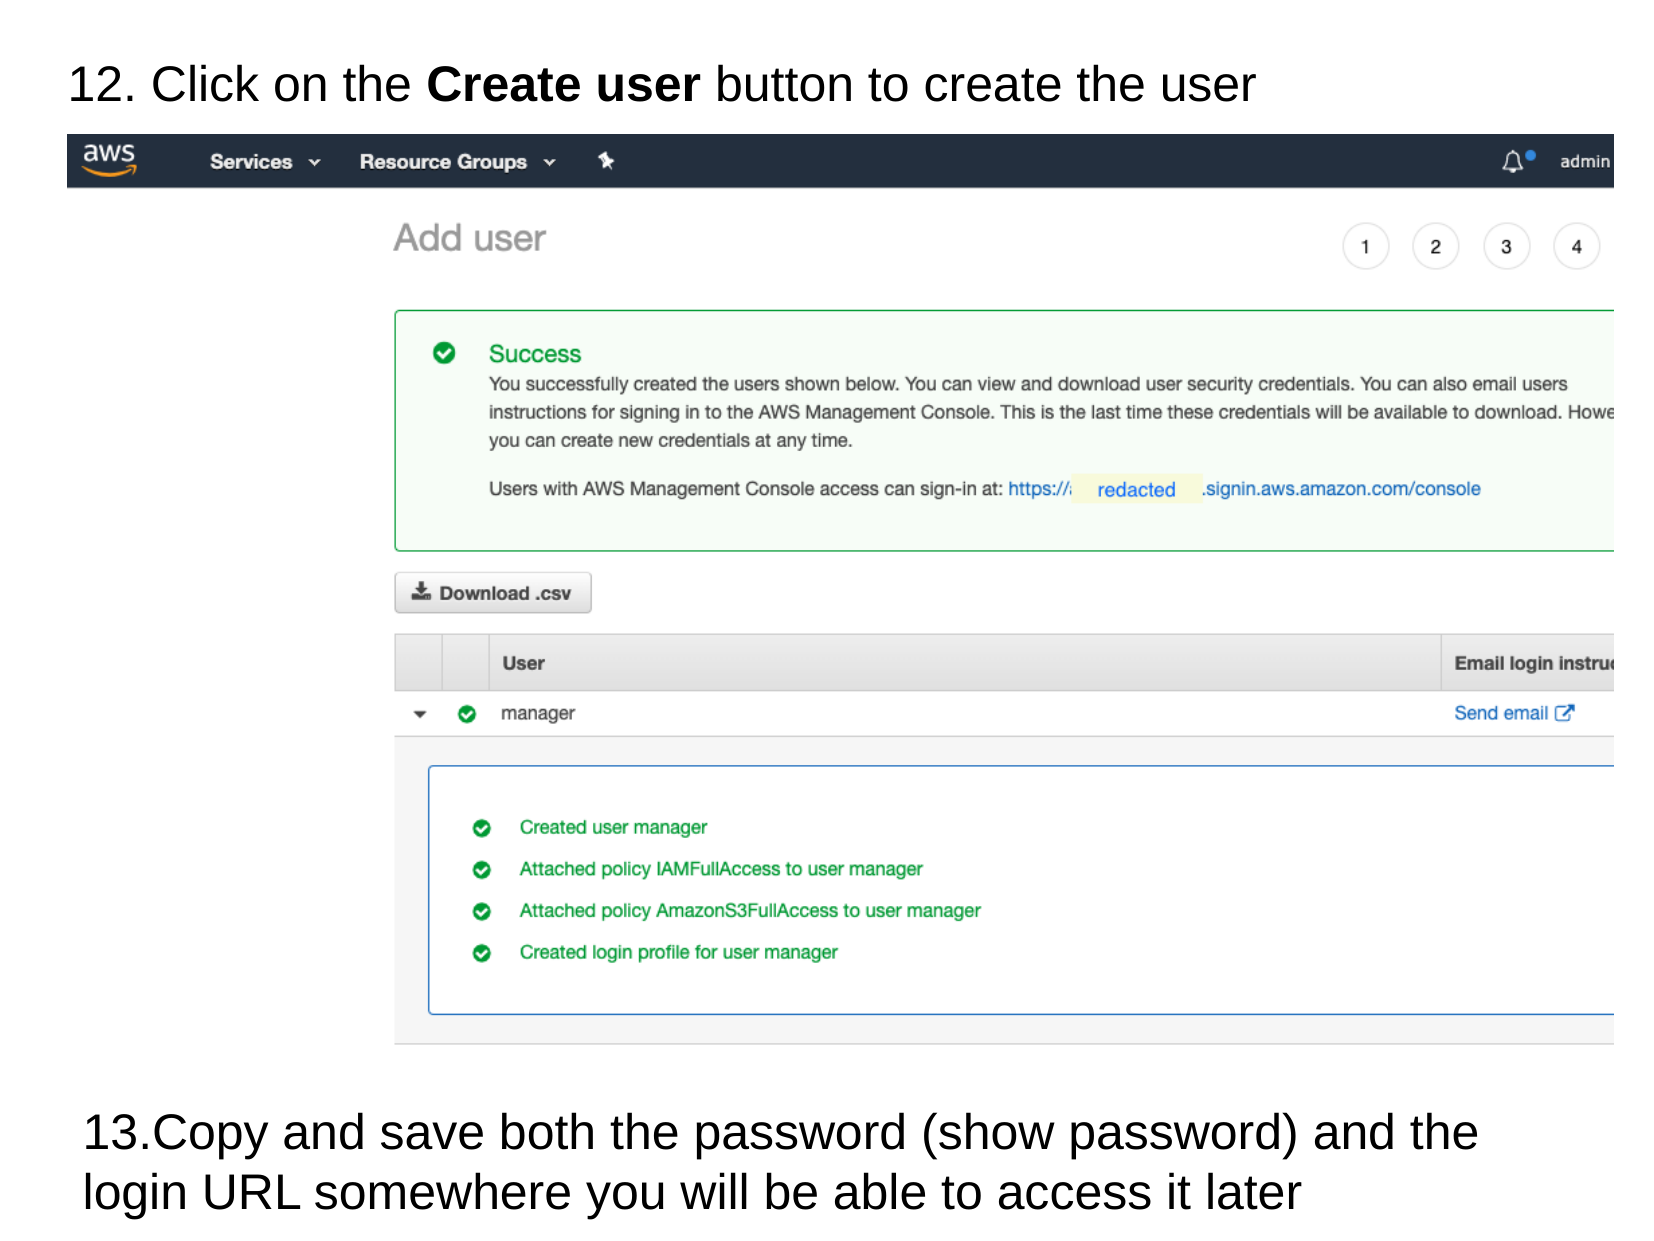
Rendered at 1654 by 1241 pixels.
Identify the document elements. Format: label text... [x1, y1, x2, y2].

picture [67, 135, 1614, 1077]
list 12. Click on the Create user button to create the user [67, 51, 1556, 134]
text_box Copy and save both the password (show password) and the login URL somewhere you will be able to access it later [68, 1092, 1613, 1227]
